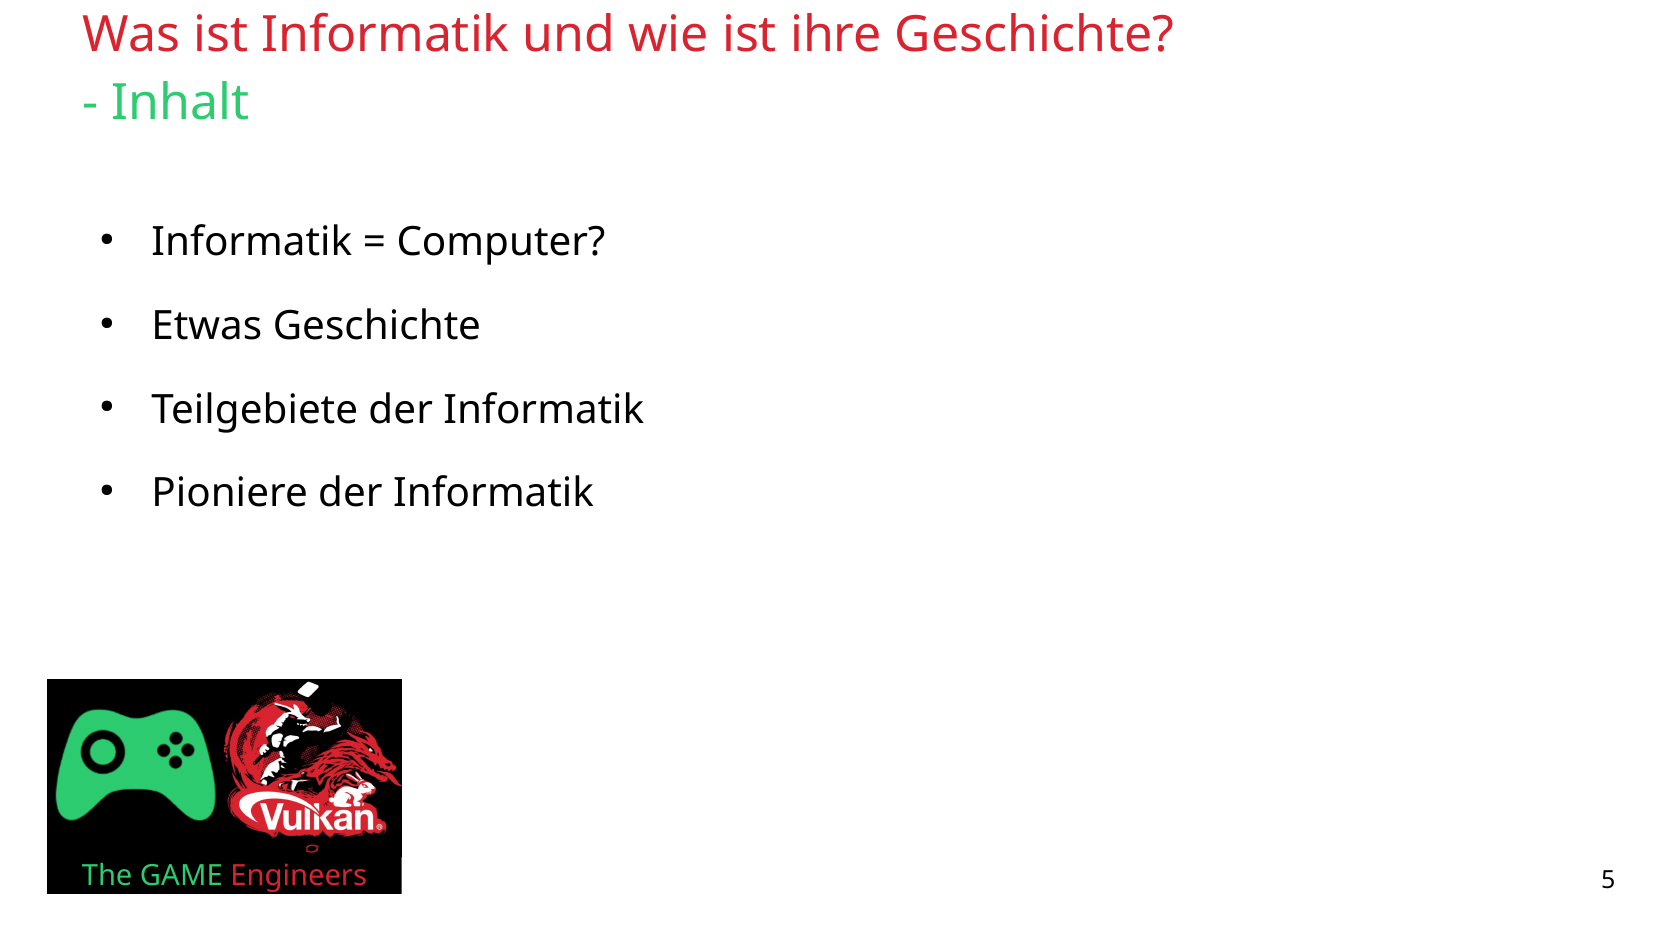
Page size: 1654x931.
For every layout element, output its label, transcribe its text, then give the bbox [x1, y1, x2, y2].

list Informatik = Computer? Etwas Geschichte Teilgebiete der Informatik Pioniere der Informatik [82, 212, 1571, 520]
picture [47, 679, 402, 857]
title Was ist Informatik und wie ist ihre Geschichte? - Inhalt [82, 7, 1571, 125]
